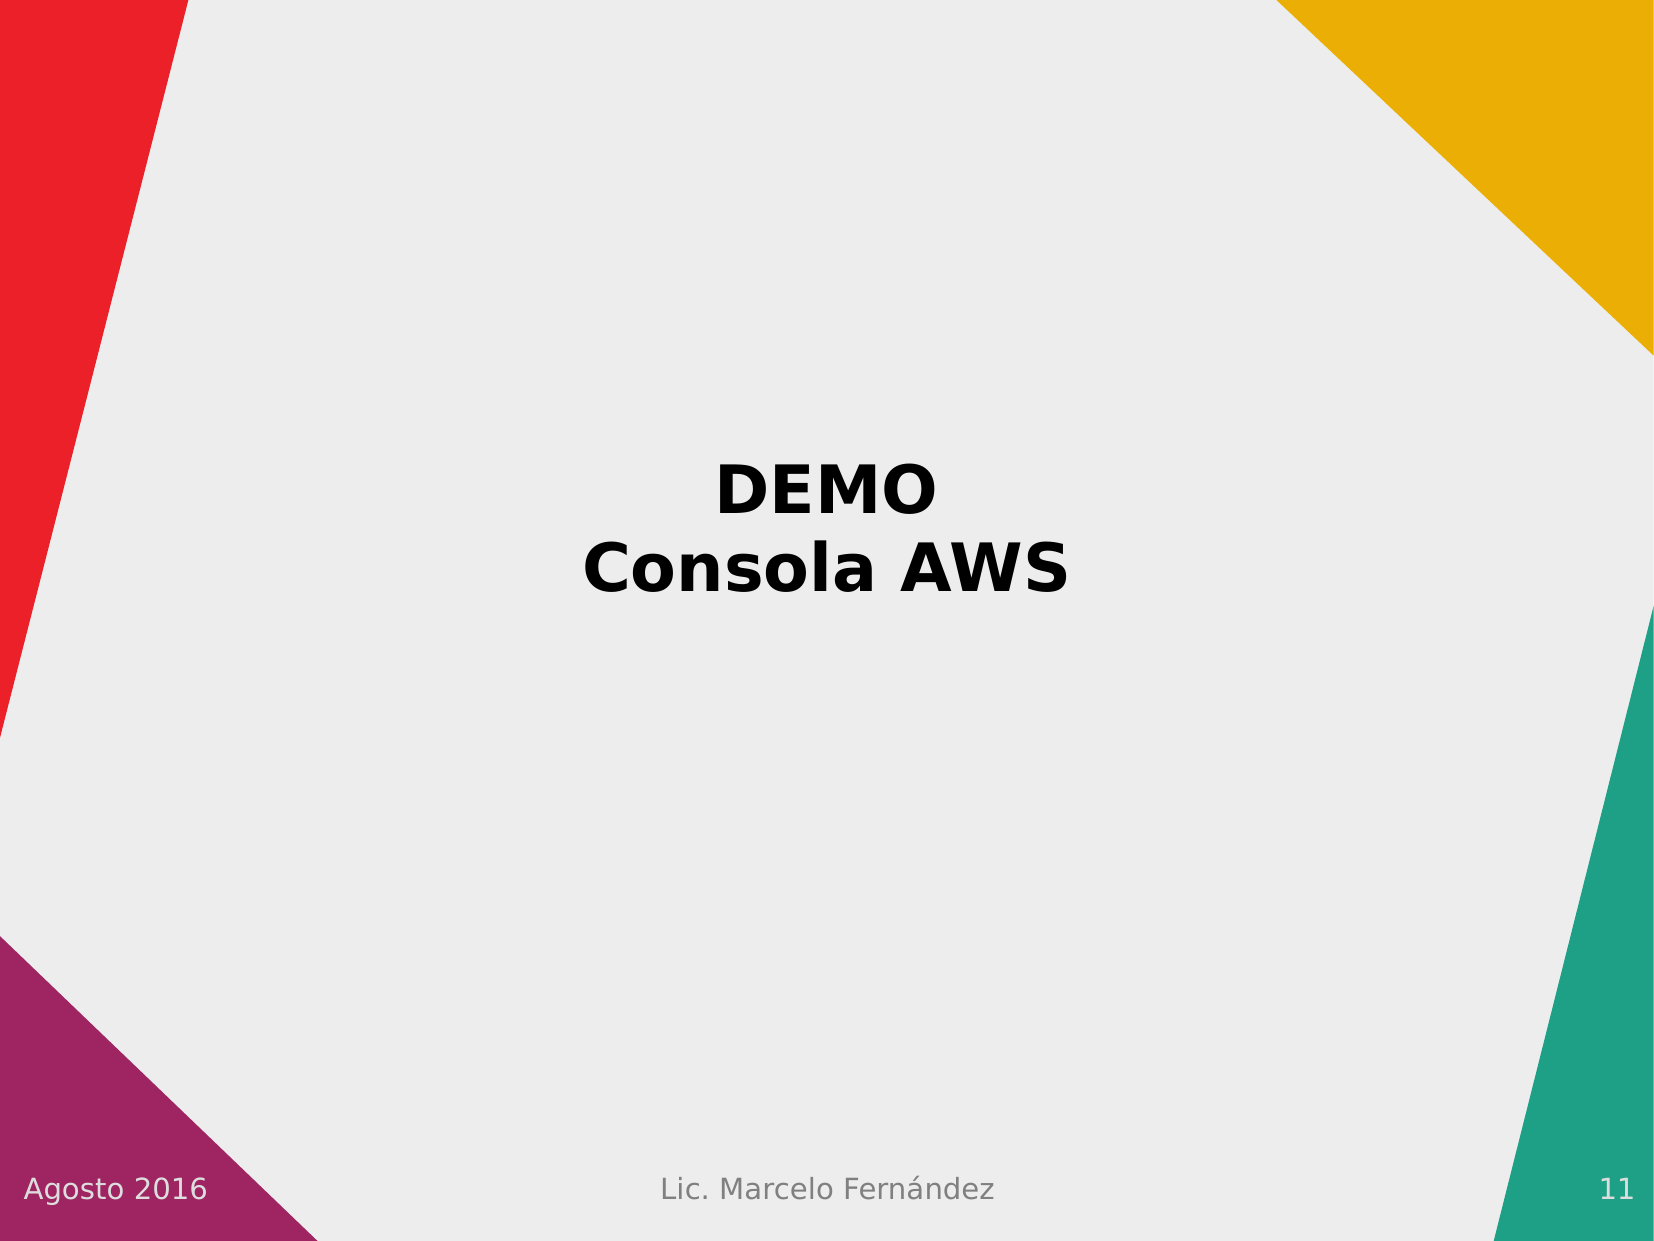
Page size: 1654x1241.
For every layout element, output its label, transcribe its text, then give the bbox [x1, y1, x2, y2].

subtitle DEMO Consola AWS [114, 73, 1539, 986]
